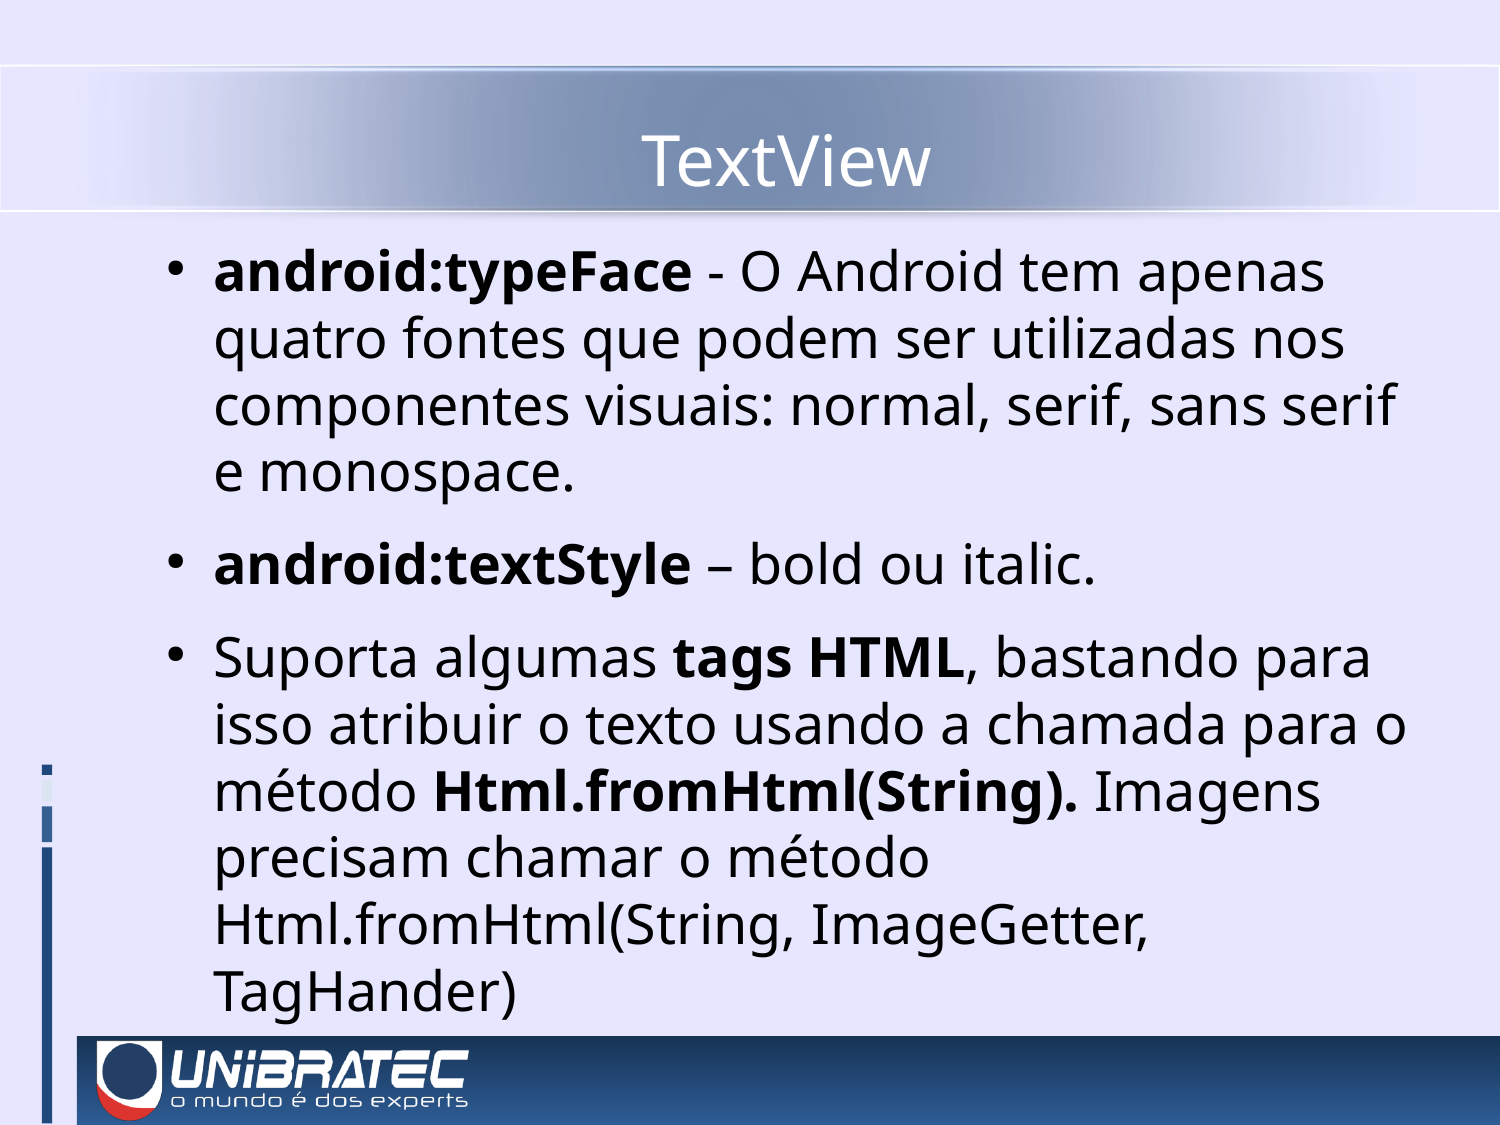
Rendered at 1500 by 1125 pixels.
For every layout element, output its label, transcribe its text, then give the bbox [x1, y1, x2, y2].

picture [0, 58, 1500, 227]
title TextView [150, 84, 1424, 233]
picture [96, 1040, 469, 1121]
list android:typeFace - O Android tem apenas quatro fontes que podem ser utilizadas nos componentes visuais: normal, serif, sans serif e monospace. android:textStyle – bold ou italic. Suporta algumas tags HTML, bastando para isso atribuir o texto usando a chamada para o método Html.fromHtml(String). Imagens precisam chamar o método Html.fromHtml(String, ImageGetter, TagHander) [150, 236, 1441, 1028]
